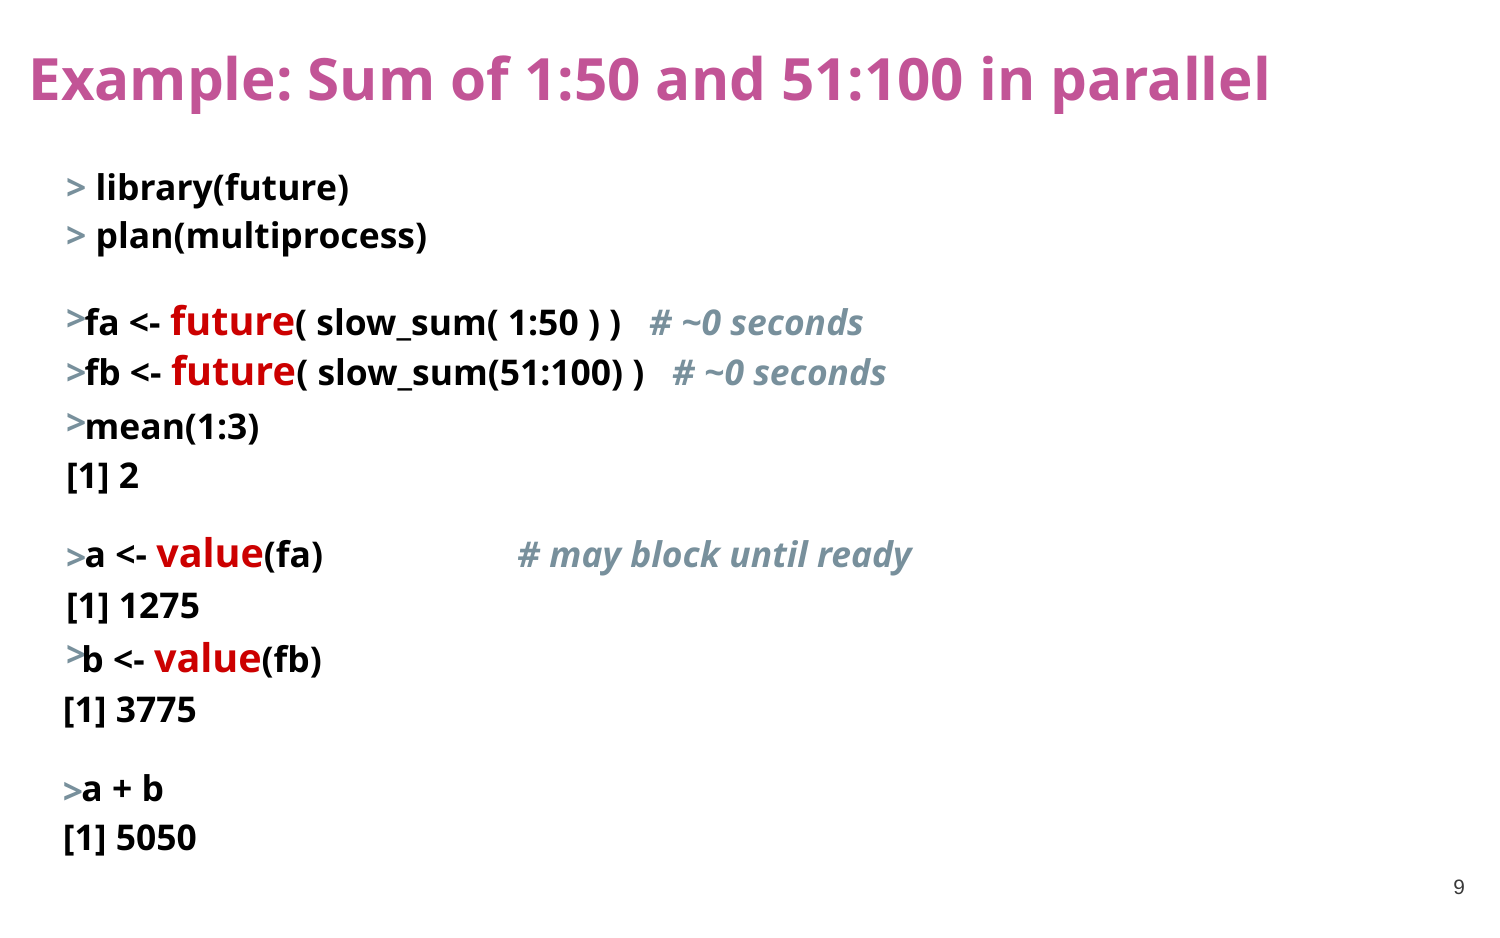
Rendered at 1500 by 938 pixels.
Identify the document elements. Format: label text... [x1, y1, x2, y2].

list fa <- future( slow_sum( 1:50 ) ) # ~0 seconds > [51, 274, 1449, 324]
list mean(1:3) [1] 2 > [51, 382, 1449, 505]
list a + b [1] 5050 [47, 745, 1446, 875]
list > library(future) > plan(multiprocess) > [51, 143, 1449, 273]
list [1] 1275 > [51, 561, 1449, 680]
list b <- value(fb) [1] 3775 > [47, 610, 1446, 745]
list fb <- future( slow_sum(51:100) ) # ~0 seconds > [51, 324, 1449, 382]
list a <- value(fa) # may block until ready [51, 505, 1449, 561]
slide_number <number> [1389, 849, 1480, 922]
title Example: Sum of 1:50 and 51:100 in parallel [13, 27, 1480, 143]
